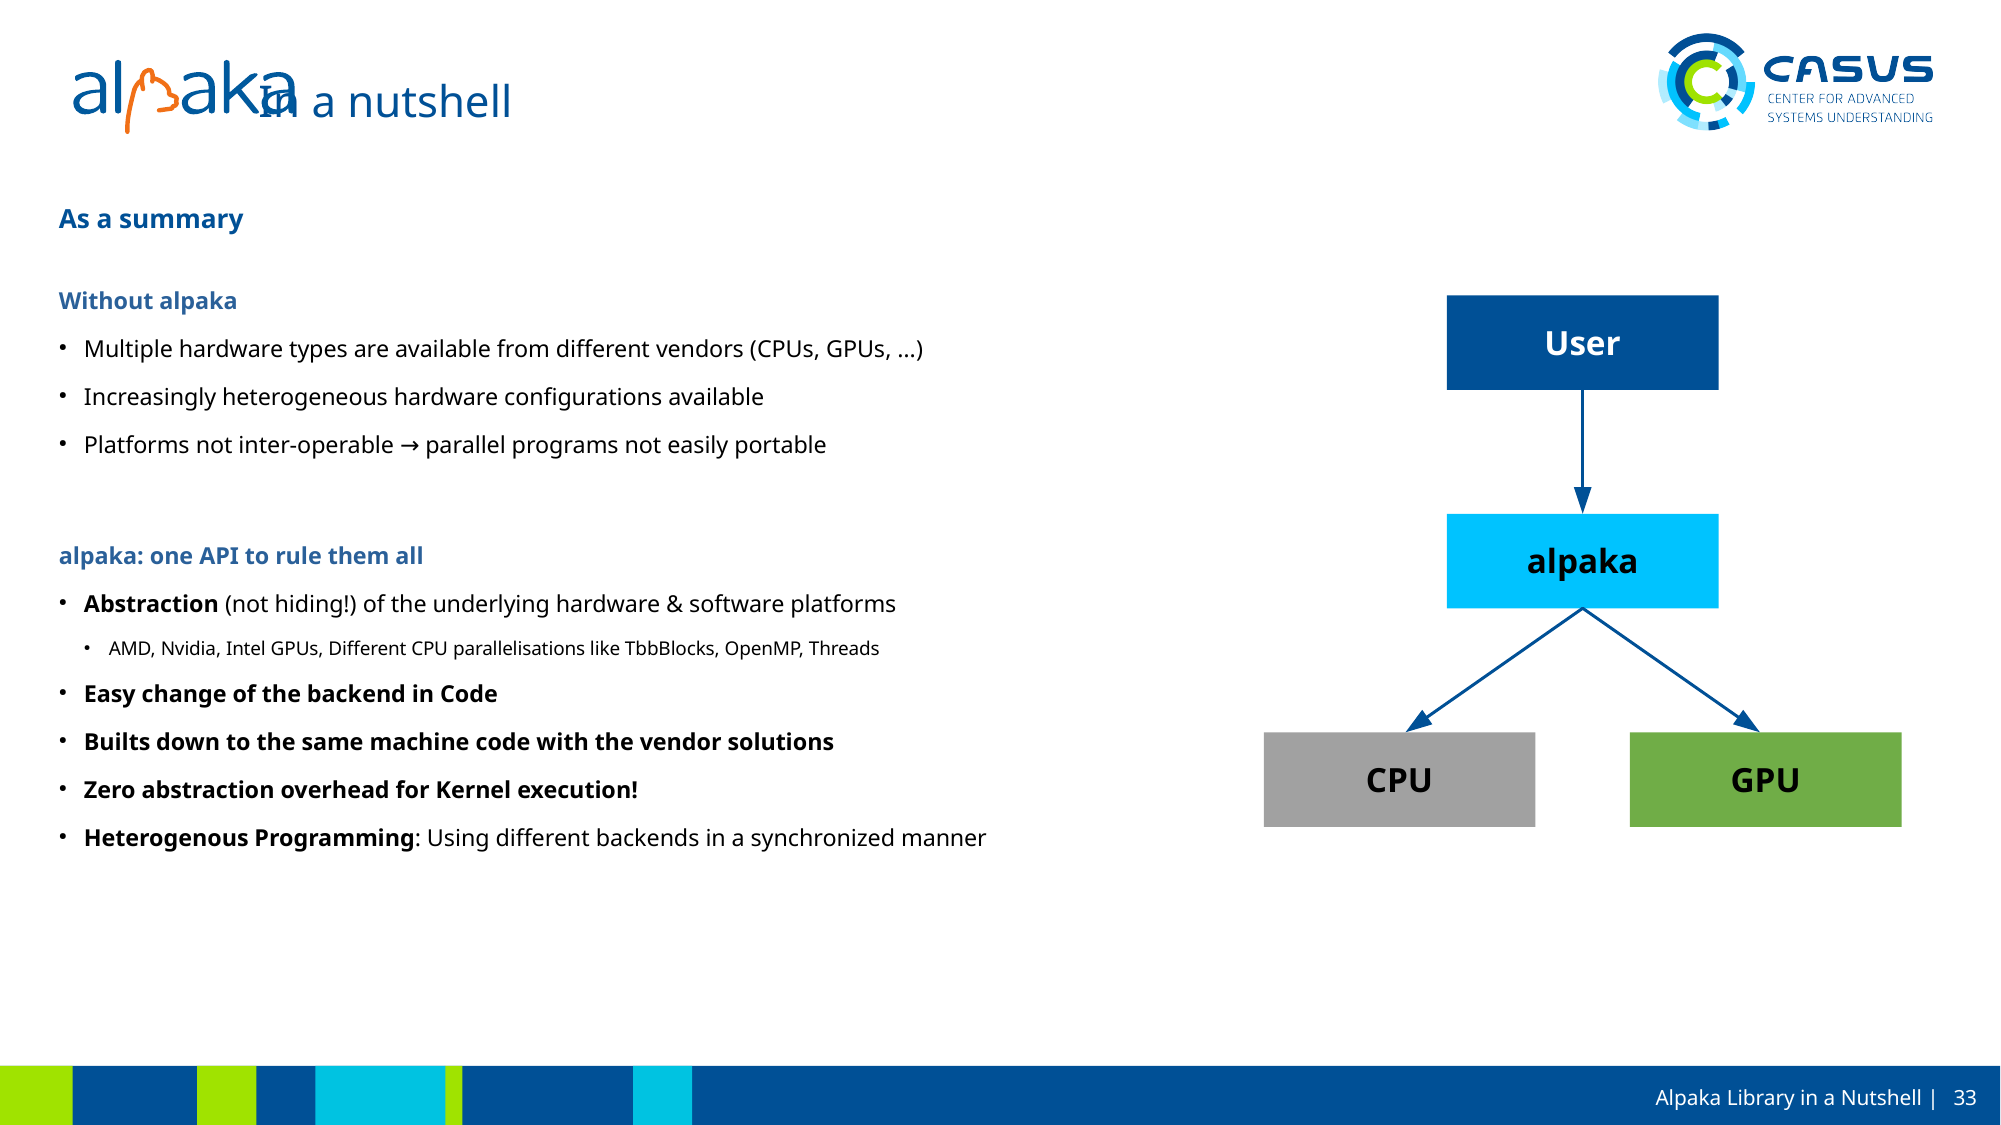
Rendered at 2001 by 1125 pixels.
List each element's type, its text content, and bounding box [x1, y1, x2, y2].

text_box alpaka [1446, 513, 1719, 609]
text_box User [1446, 295, 1719, 390]
list As a summary Without alpaka Multiple hardware types are available from different vendors (CPUs, GPUs, …) Increasingly heterogeneous hardware configurations available Platforms not inter-operable → parallel programs not easily portable alpaka: one API to rule them all Abstraction (not hiding!) of the underlying hardware & software platforms AMD, Nvidia, Intel GPUs, Different CPU parallelisations like TbbBlocks, OpenMP, Threads Easy change of the backend in Code Builts down to the same machine code with the vendor solutions Zero abstraction overhead for Kernel execution! Heterogenous Programming: Using different backends in a synchronized manner [59, 200, 1607, 863]
text_box CPU [1263, 732, 1536, 827]
text_box GPU [1629, 732, 1902, 827]
title In a nutshell [296, 64, 709, 133]
picture [72, 59, 296, 135]
picture [1658, 33, 1933, 131]
